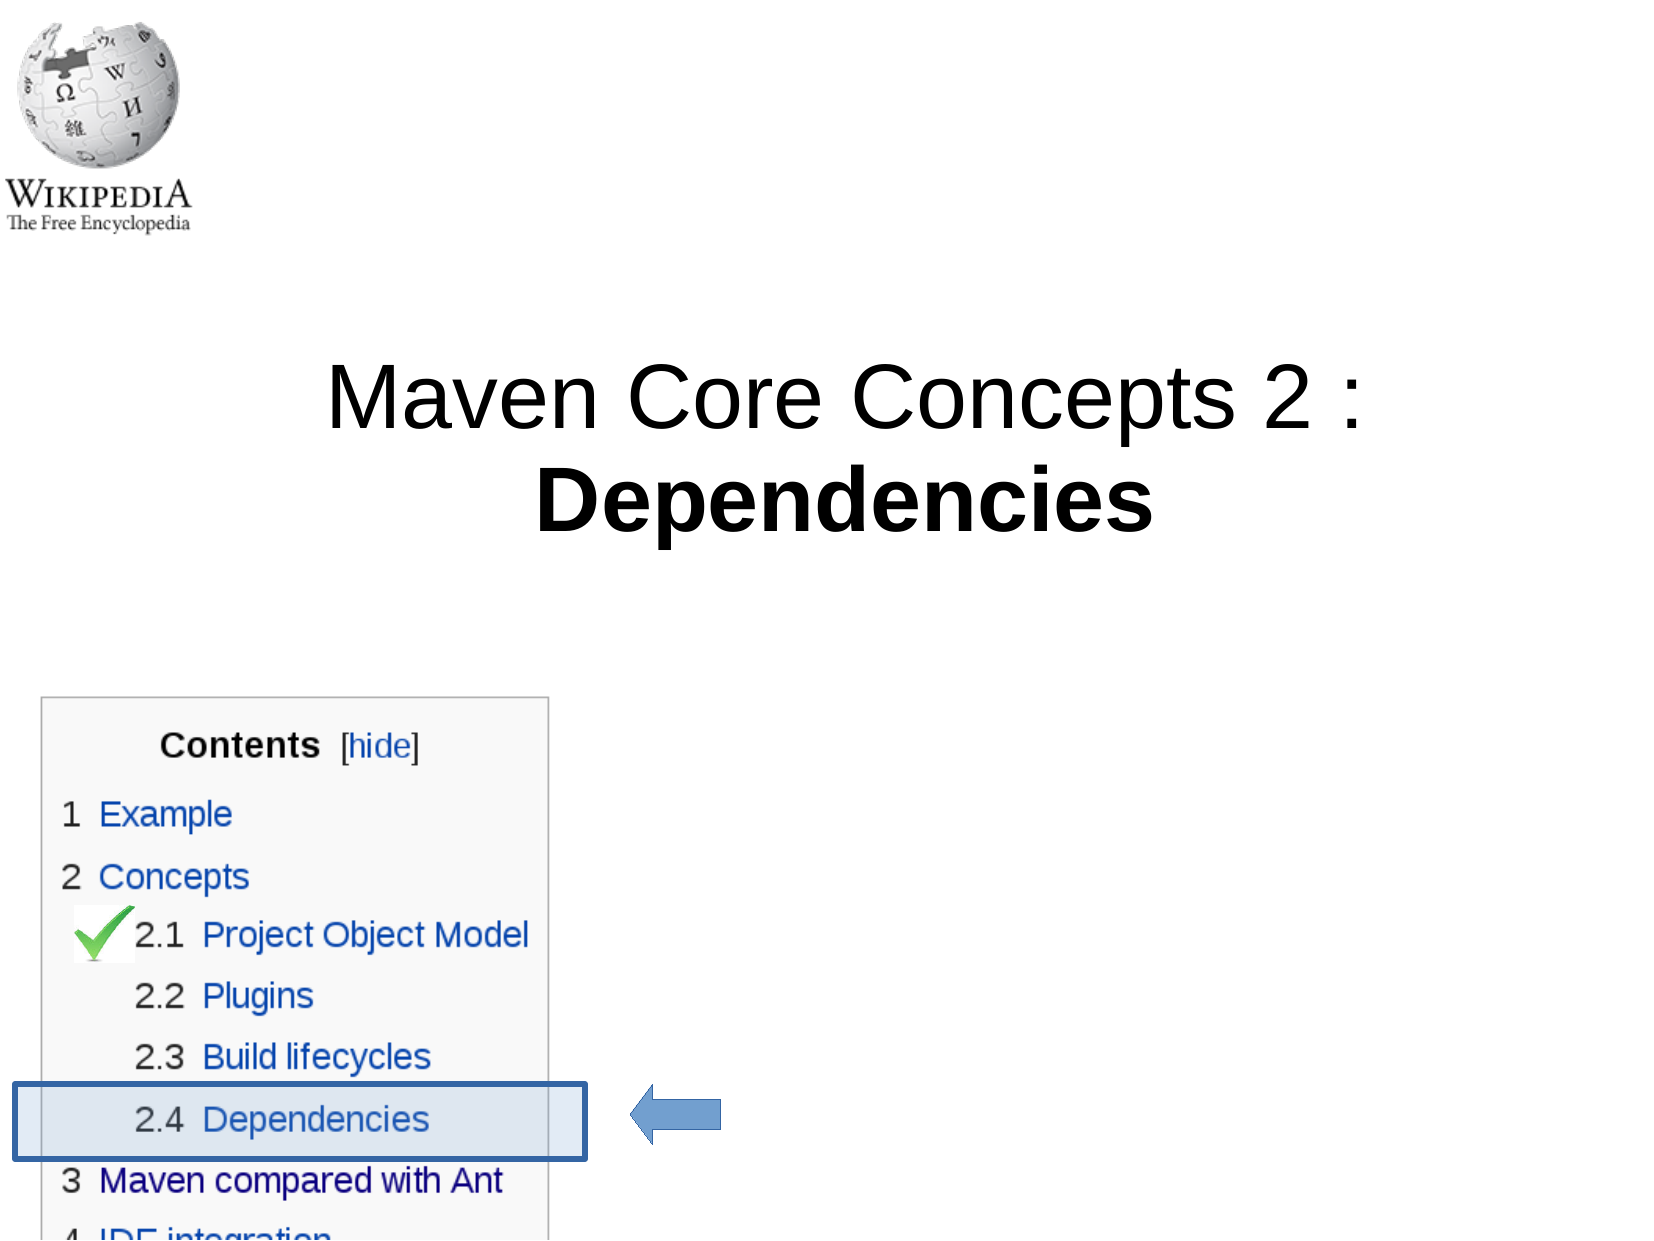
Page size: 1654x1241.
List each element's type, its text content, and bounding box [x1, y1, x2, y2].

title Maven Core Concepts 2 : Dependencies [101, 345, 1591, 553]
picture [30, 689, 551, 1084]
text_box [15, 1084, 586, 1160]
picture [30, 1160, 551, 1240]
text_box [630, 1084, 721, 1145]
picture [0, 0, 205, 242]
